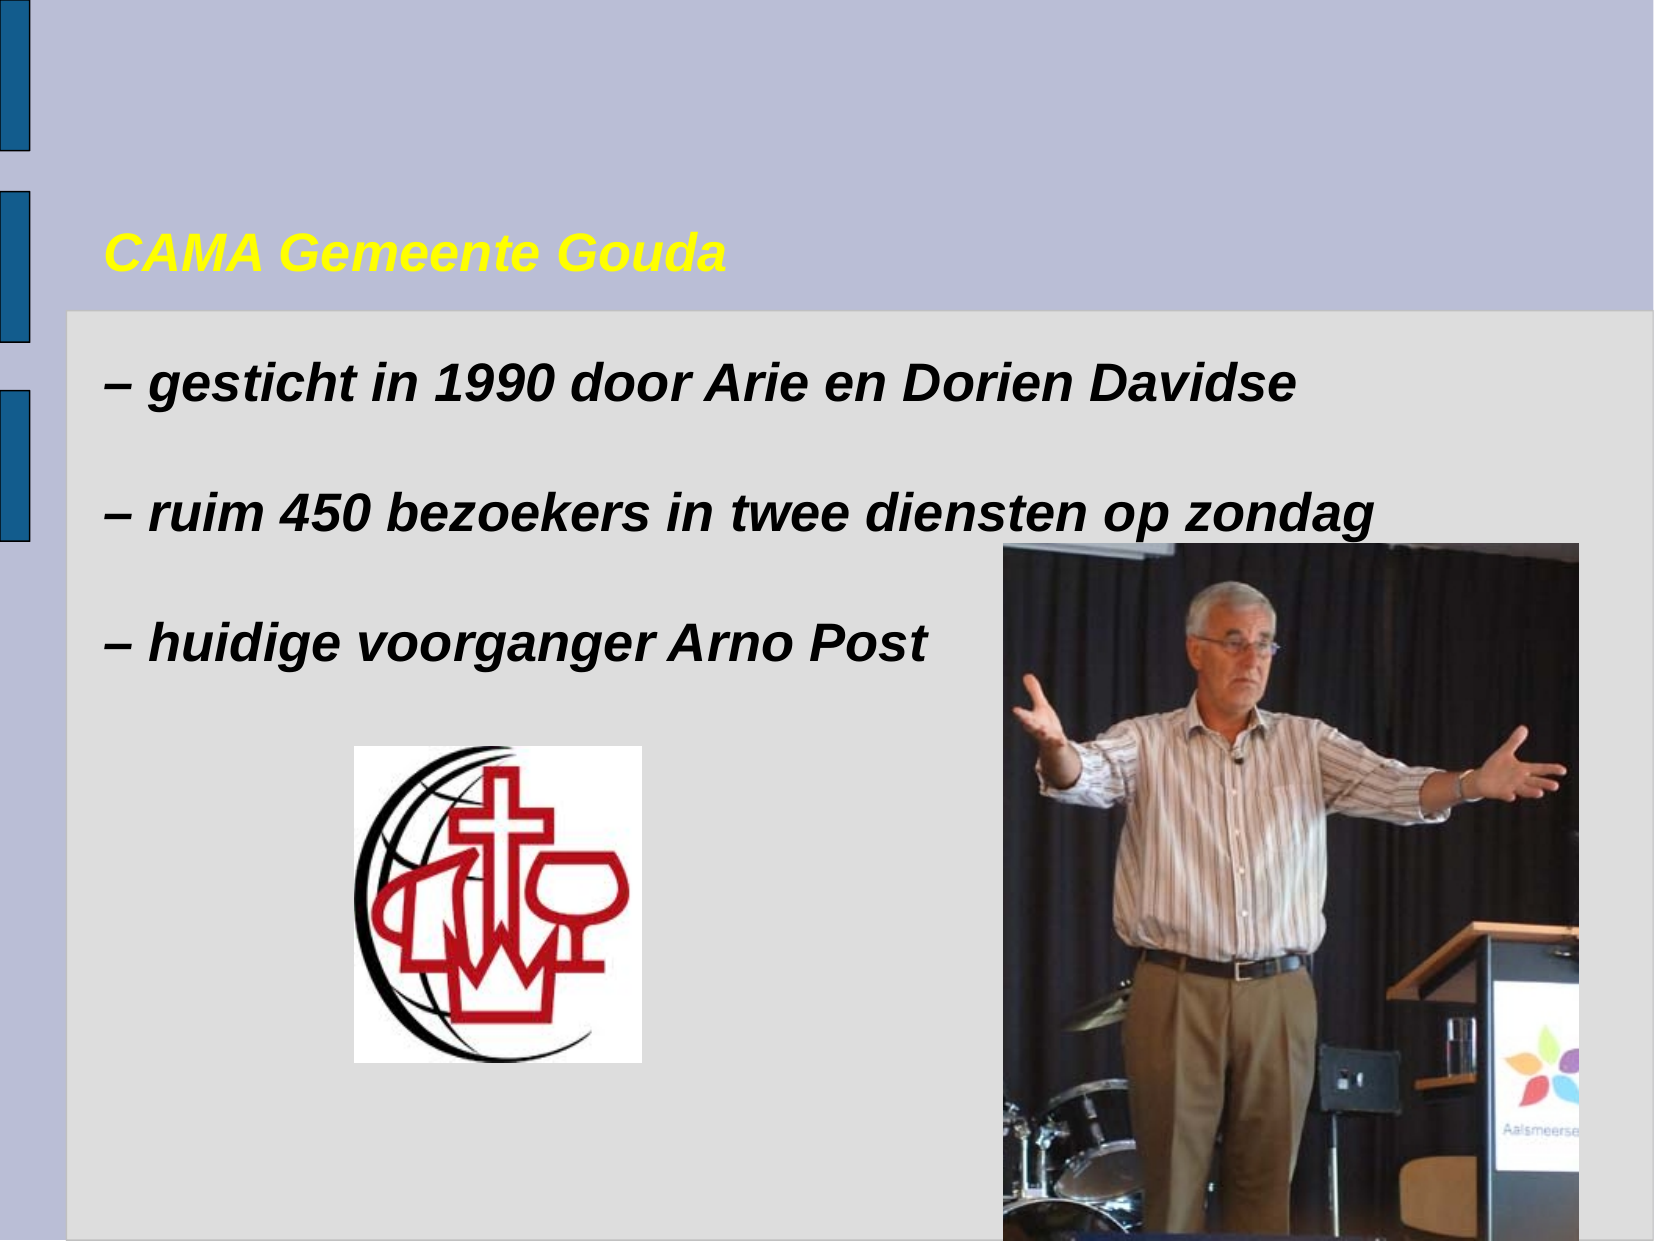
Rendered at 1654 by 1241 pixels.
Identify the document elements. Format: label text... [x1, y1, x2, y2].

text_box CAMA Gemeente Gouda – gesticht in 1990 door Arie en Dorien Davidse – ruim 450 bezoekers in twee diensten op zondag – huidige voorganger Arno Post [88, 210, 1393, 709]
picture [354, 746, 642, 1063]
picture [1003, 543, 1579, 1241]
